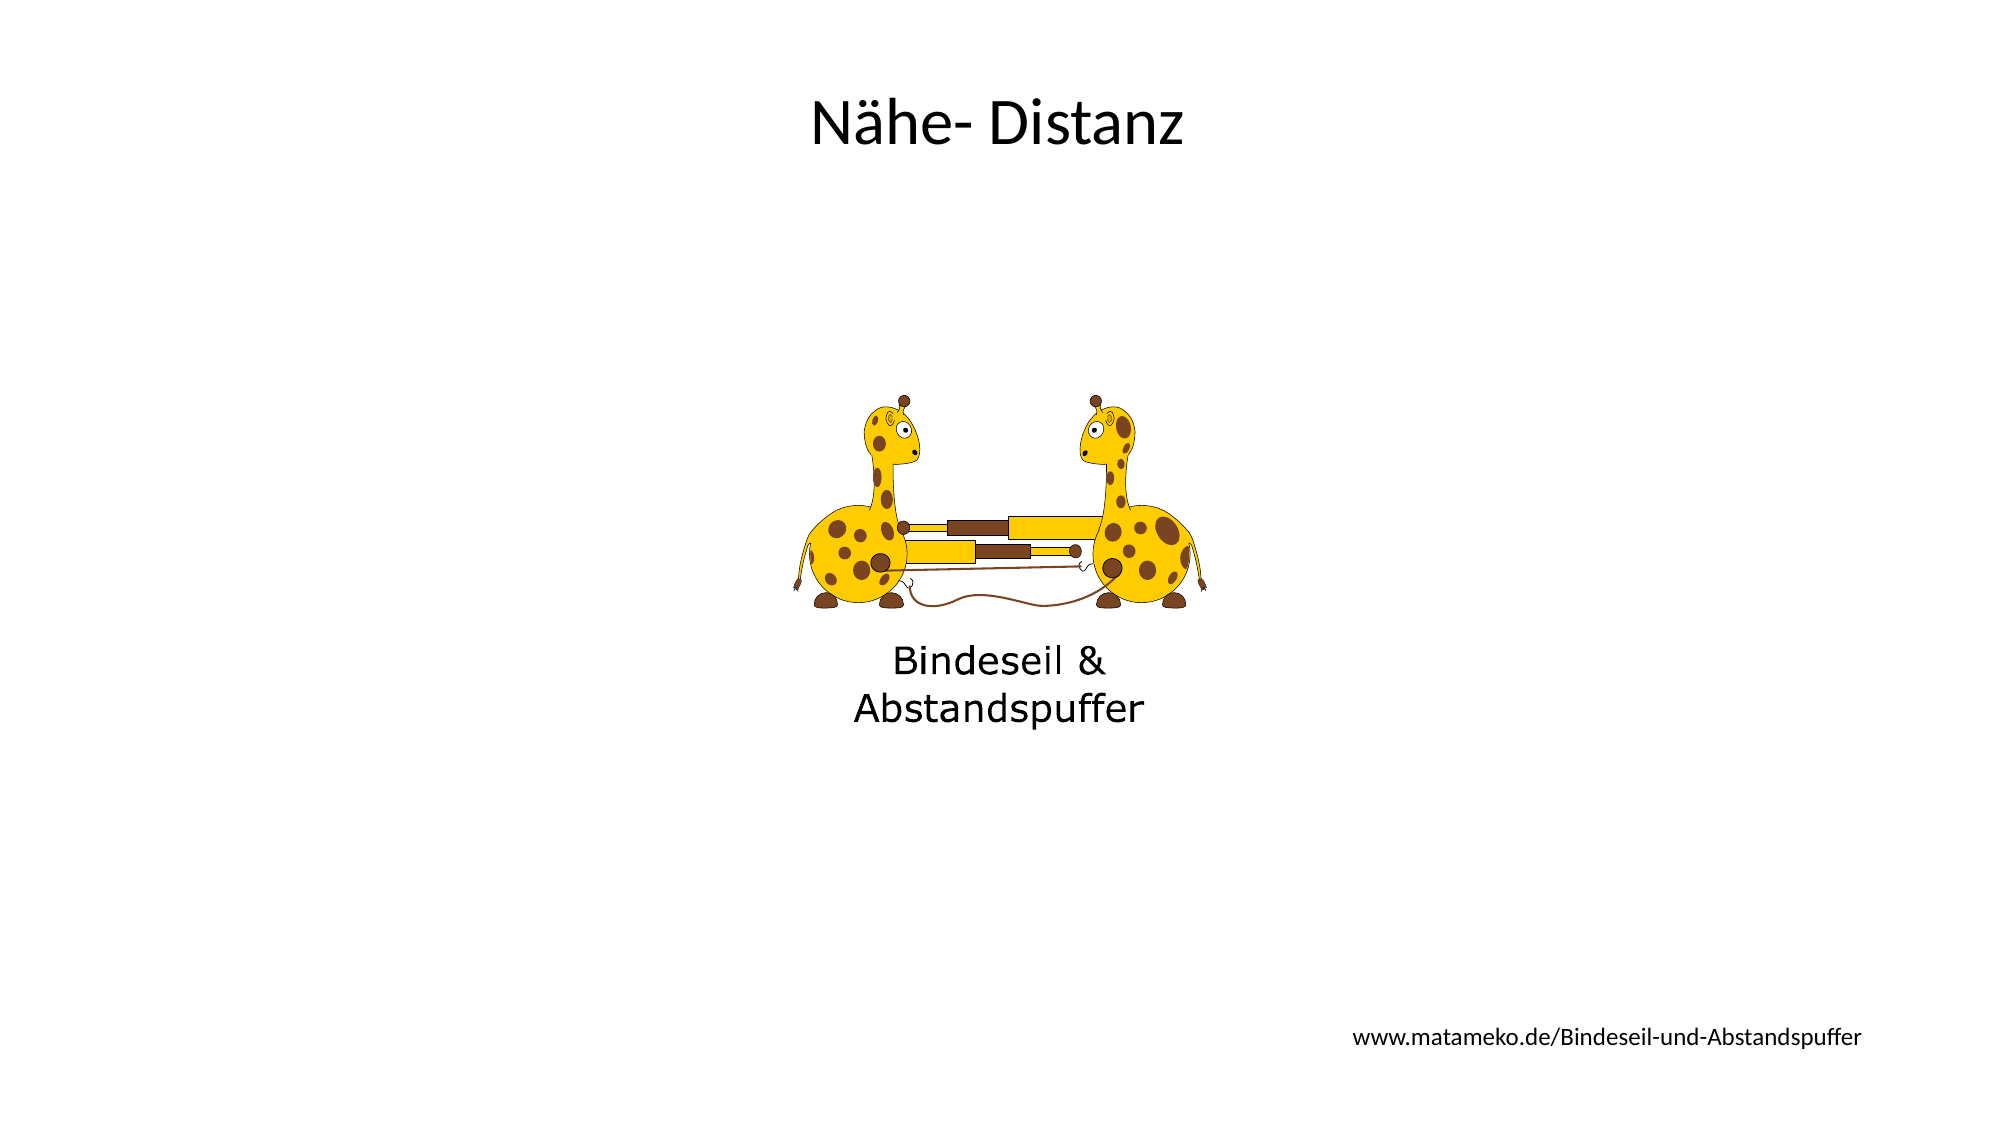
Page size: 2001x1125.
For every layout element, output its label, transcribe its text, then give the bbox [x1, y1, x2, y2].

text_box [1002, 652, 1019, 675]
text_box [932, 652, 950, 675]
text_box [965, 700, 983, 722]
text_box [1022, 652, 1041, 675]
text_box [1106, 700, 1126, 723]
text_box [1092, 692, 1106, 722]
text_box [853, 694, 880, 722]
text_box [882, 692, 902, 723]
text_box Nähe- Distanz [795, 70, 1205, 167]
text_box [924, 694, 938, 723]
text_box [1056, 701, 1074, 723]
text_box [895, 646, 918, 675]
text_box [1046, 653, 1050, 675]
text_box [1011, 700, 1028, 723]
text_box [978, 652, 998, 675]
text_box [955, 645, 974, 675]
text_box [1079, 645, 1107, 675]
text_box [921, 653, 926, 675]
text_box [793, 395, 1207, 609]
text_box [987, 692, 1006, 723]
text_box [1078, 692, 1093, 722]
text_box [940, 700, 959, 723]
text_box [905, 700, 923, 723]
text_box [1130, 701, 1145, 722]
text_box [1032, 700, 1052, 730]
text_box www.matameko.de/Bindeseil-und-Abstandspuffer [1338, 1013, 1878, 1058]
